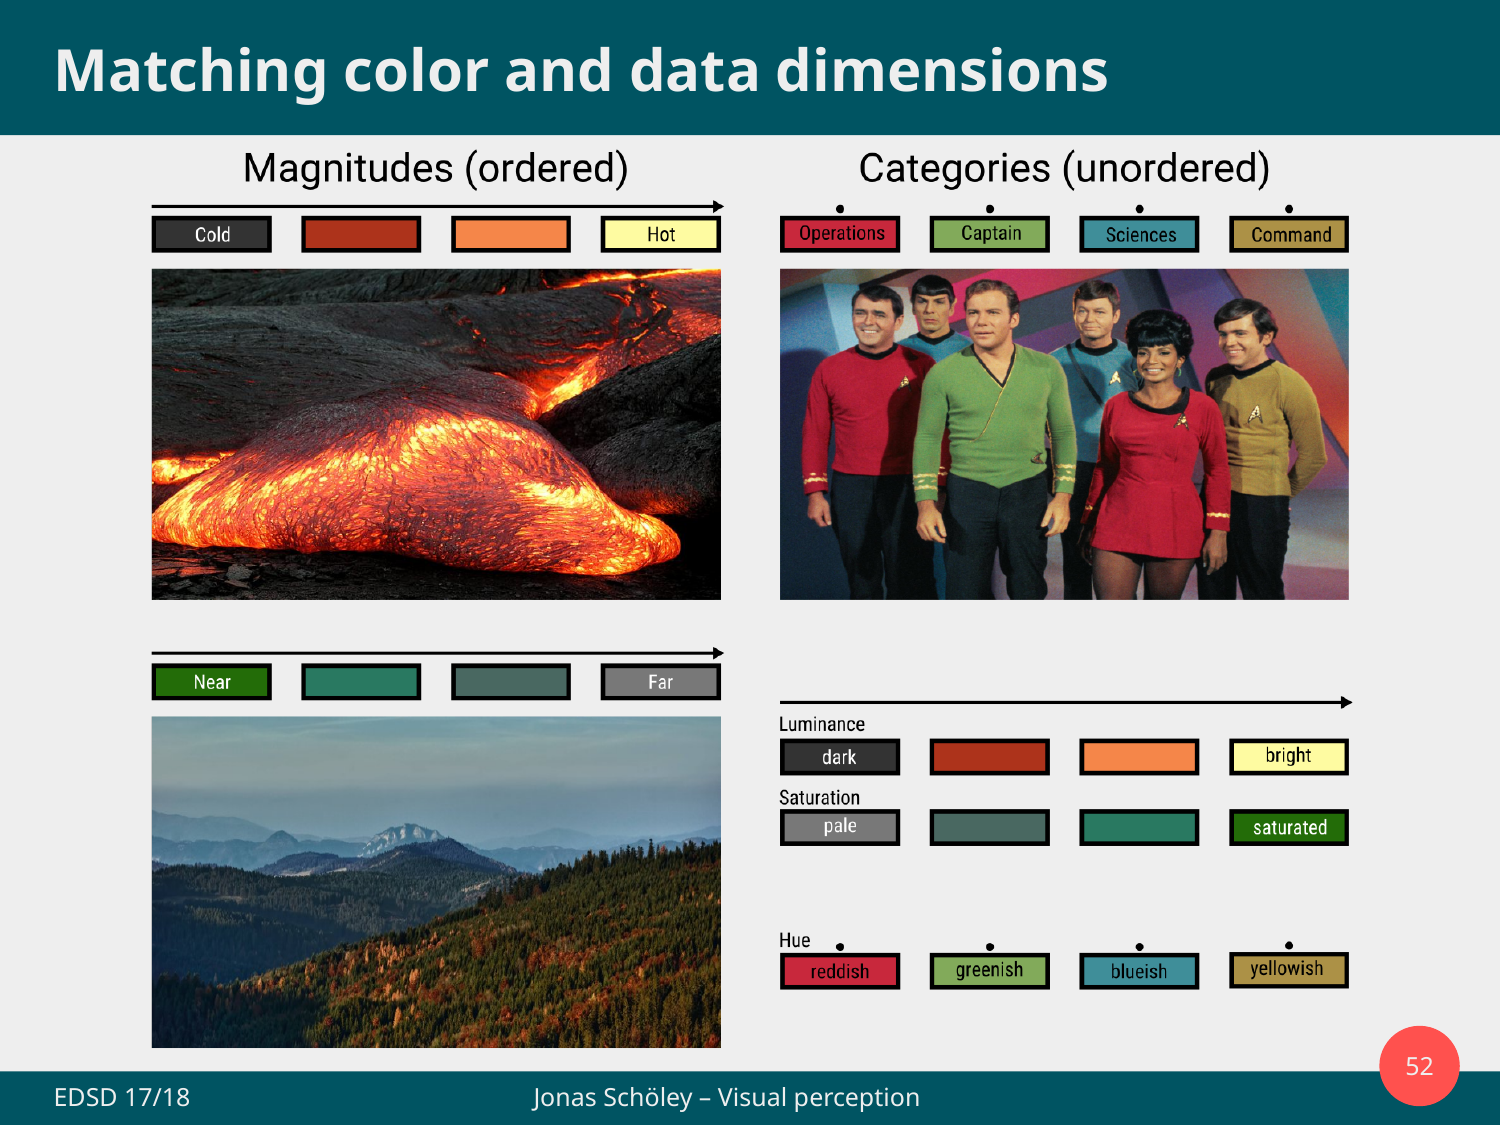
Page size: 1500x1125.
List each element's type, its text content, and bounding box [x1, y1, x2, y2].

picture [143, 144, 1357, 1054]
title Matching color and data dimensions [53, 0, 1447, 141]
